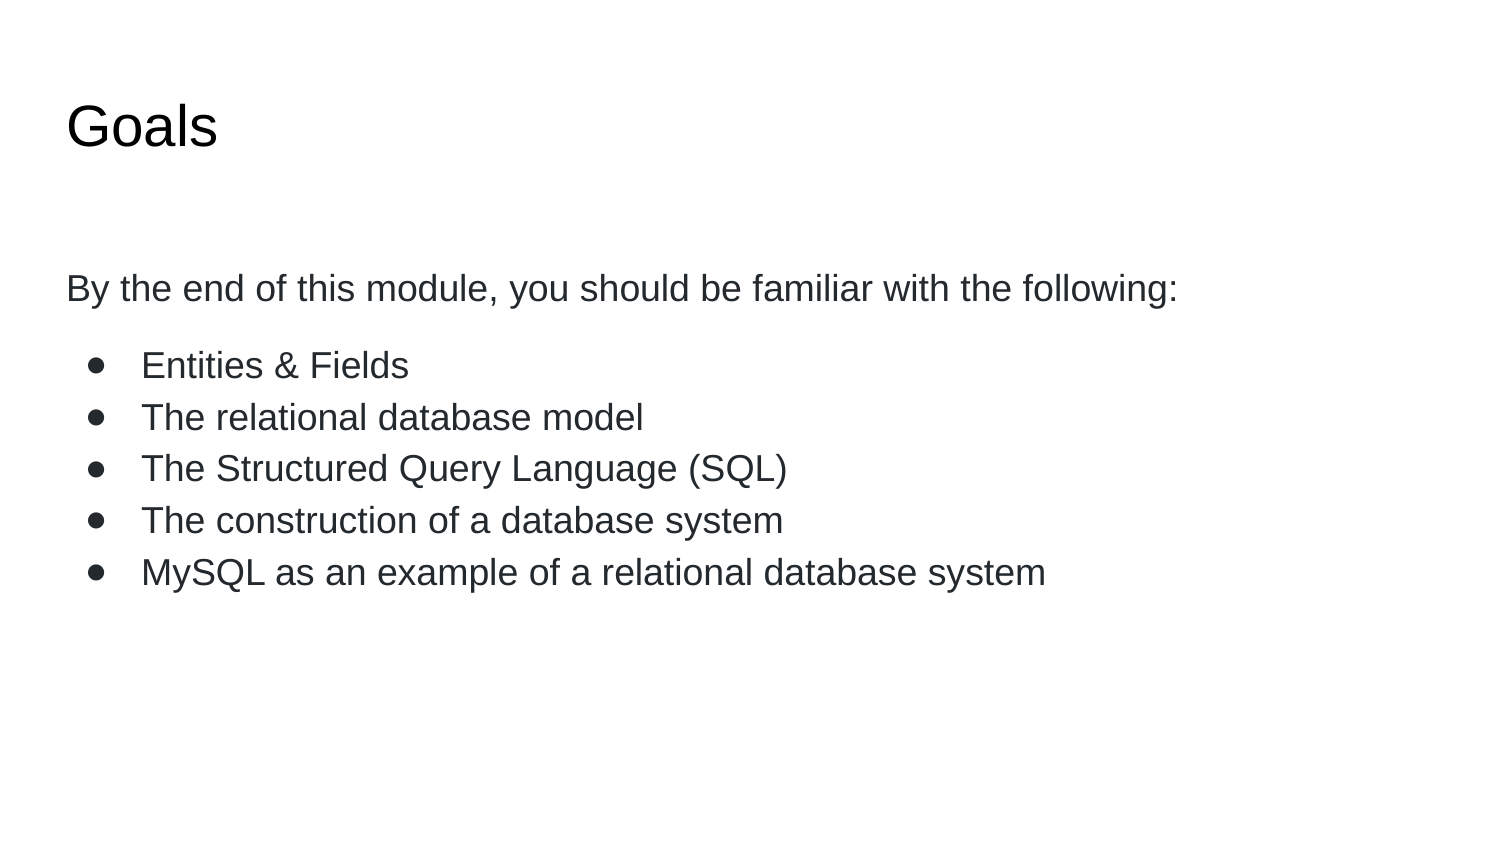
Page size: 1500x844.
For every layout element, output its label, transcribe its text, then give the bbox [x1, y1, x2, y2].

title Goals [51, 72, 1449, 167]
list By the end of this module, you should be familiar with the following: Entities & Fields The relational database model The Structured Query Language (SQL) The construction of a database system MySQL as an example of a relational database system [51, 242, 1449, 803]
